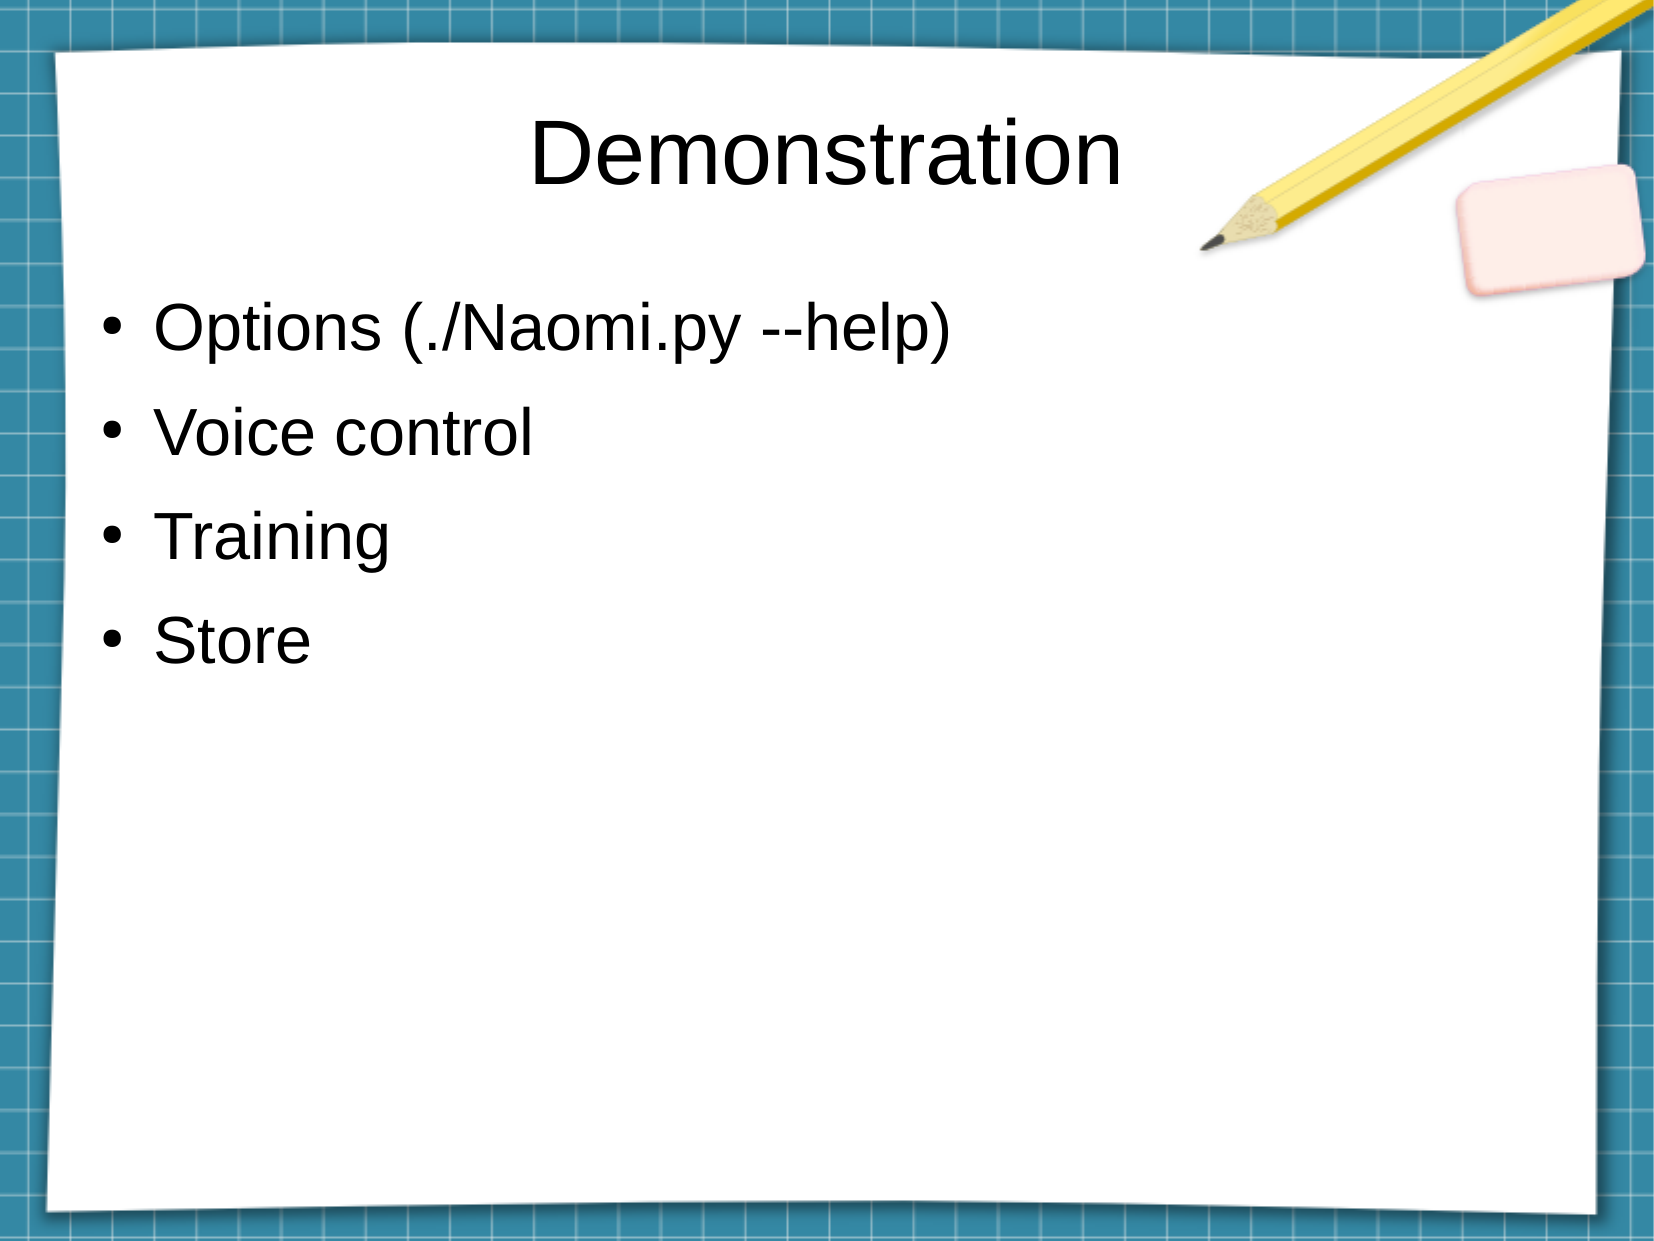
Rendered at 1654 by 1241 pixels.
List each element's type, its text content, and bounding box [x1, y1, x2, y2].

title Demonstration [82, 49, 1571, 257]
picture [0, 0, 1654, 1241]
list Options (./Naomi.py --help) Voice control Training Store [82, 290, 1571, 1010]
